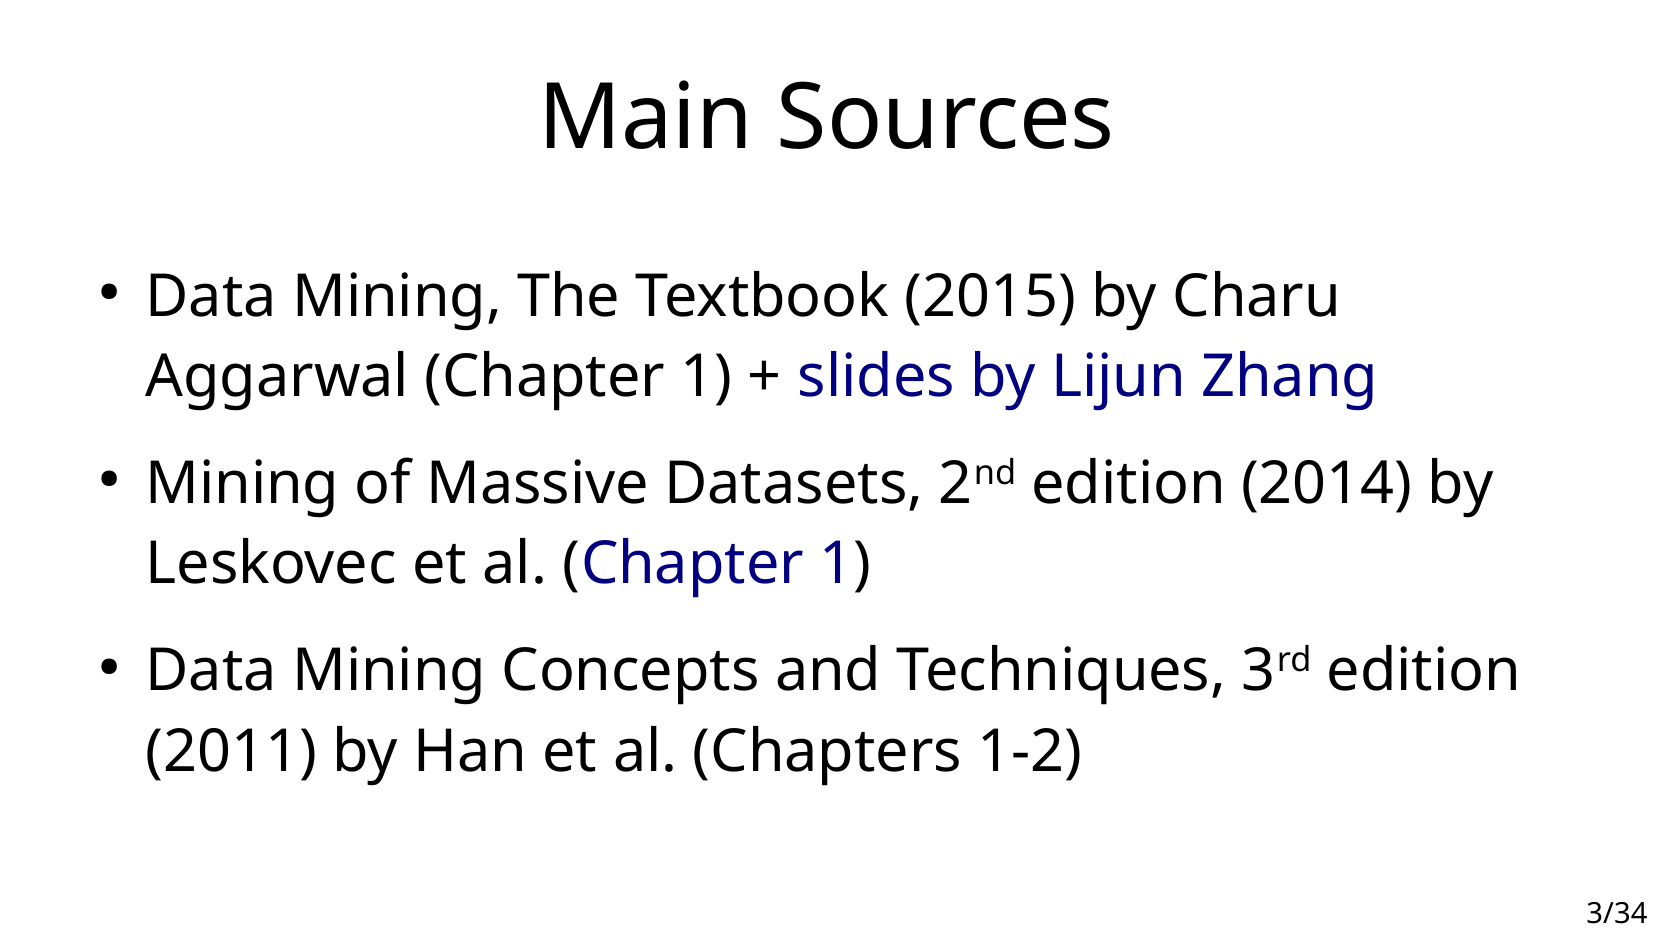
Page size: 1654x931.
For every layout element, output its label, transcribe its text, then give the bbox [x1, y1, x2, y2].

title Main Sources [82, 1, 1571, 226]
list Data Mining, The Textbook (2015) by Charu Aggarwal (Chapter 1) + slides by Lijun Zhang Mining of Massive Datasets, 2nd edition (2014) by Leskovec et al. (Chapter 1) Data Mining Concepts and Techniques, 3rd edition (2011) by Han et al. (Chapters 1-2) [82, 253, 1571, 793]
